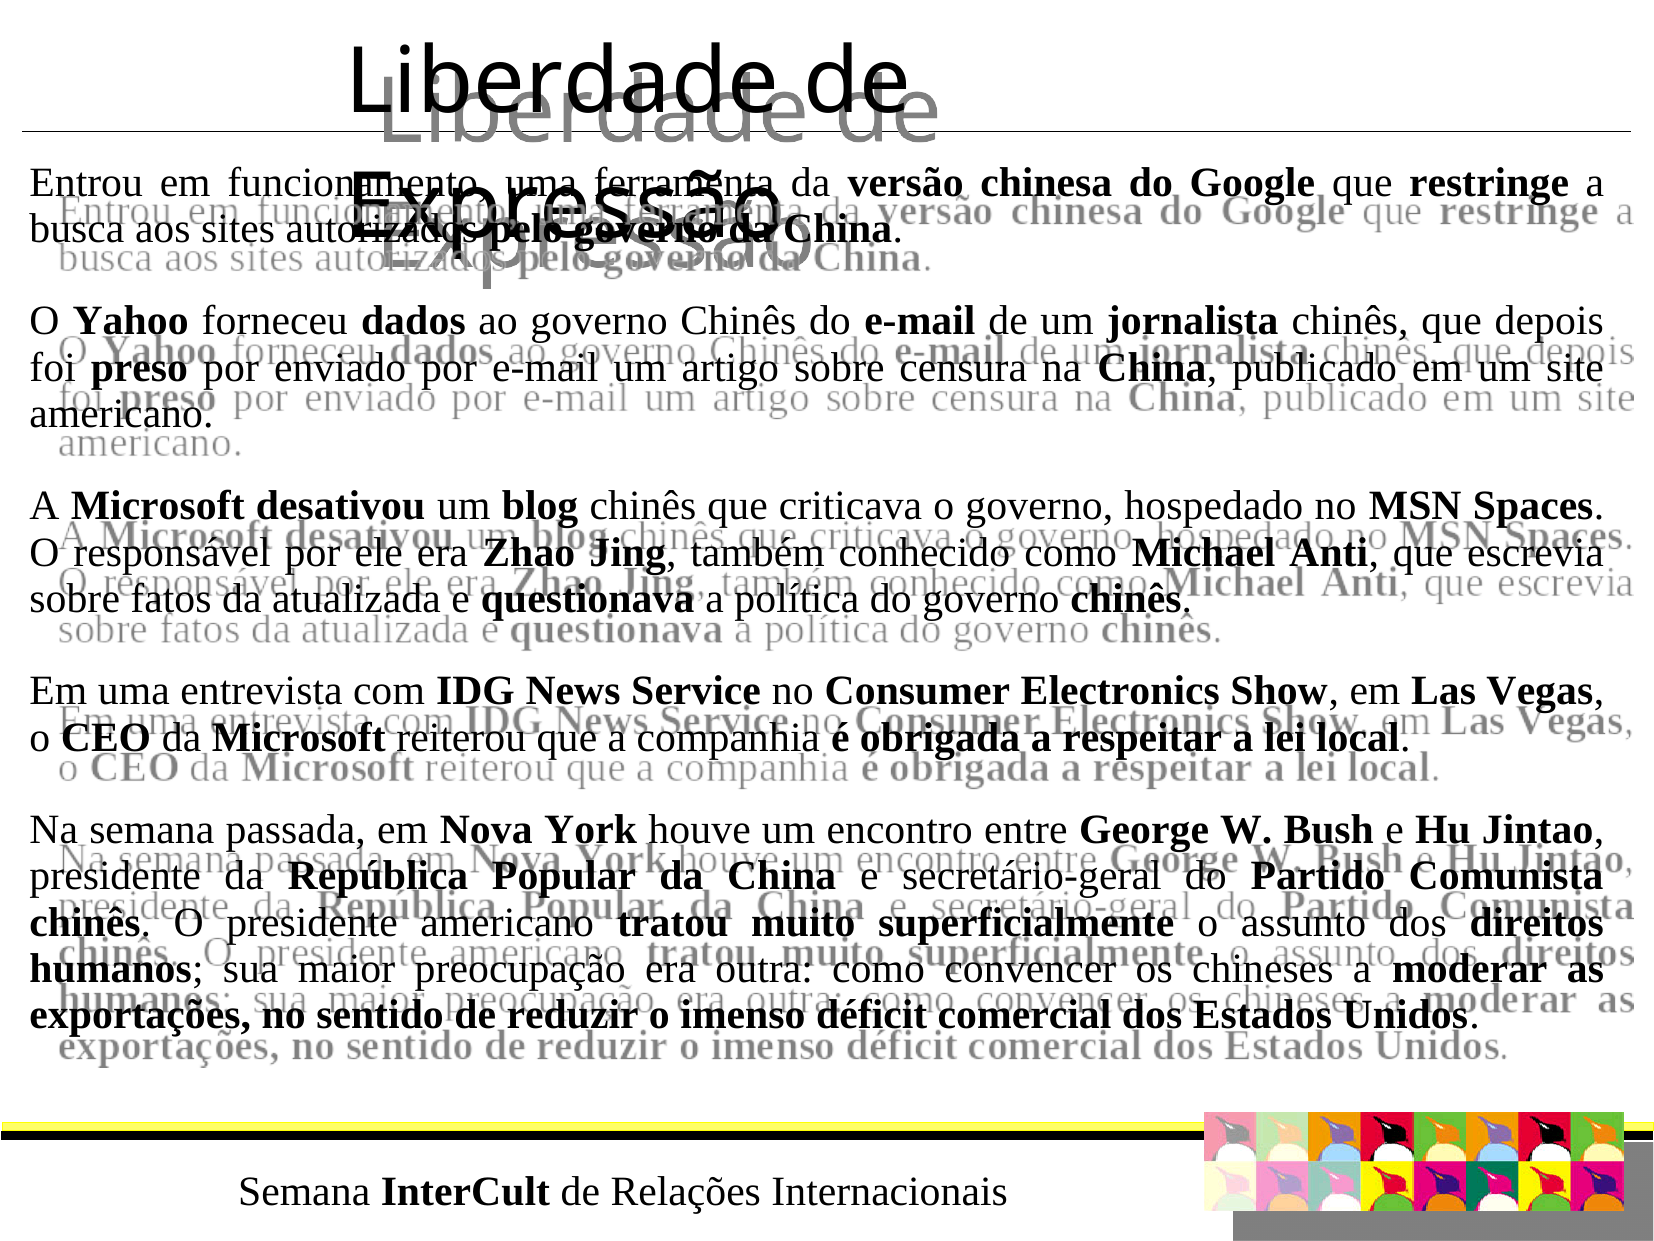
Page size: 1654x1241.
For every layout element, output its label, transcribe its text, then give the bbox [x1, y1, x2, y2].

text_box Semana InterCult de Relações Internacionais [238, 1168, 1009, 1217]
chart [1204, 1112, 1624, 1211]
text_box Entrou em funcionamento, uma ferramenta da versão chinesa do Google que restringe a busca aos sites autorizados pelo governo da China. O Yahoo forneceu dados ao governo Chinês do e-mail de um jornalista chinês, que depois foi preso por enviado por e-mail um artigo sobre censura na China, publicado em um site americano. A Microsoft desativou um blog chinês que criticava o governo, hospedado no MSN Spaces. O responsável por ele era Zhao Jing, também conhecido como Michael Anti, que escrevia sobre fatos da atualizada e questionava a política do governo chinês. Em uma entrevista com IDG News Service no Consumer Electronics Show, em Las Vegas, o CEO da Microsoft reiterou que a companhia é obrigada a respeitar a lei local. Na semana passada, em Nova York houve um encontro entre George W. Bush e Hu Jintao, presidente da República Popular da China e secretário-geral do Partido Comunista chinês. O presidente americano tratou muito superficialmente o assunto dos direitos humanos; sua maior preocupação era outra: como convencer os chineses a moderar as exportações, no sentido de reduzir o imenso déficit comercial dos Estados Unidos. [29, 158, 1605, 1038]
text_box [1624, 1122, 1654, 1140]
text_box Liberdade de Expressão [345, 14, 1277, 125]
text_box [1, 1122, 1204, 1140]
